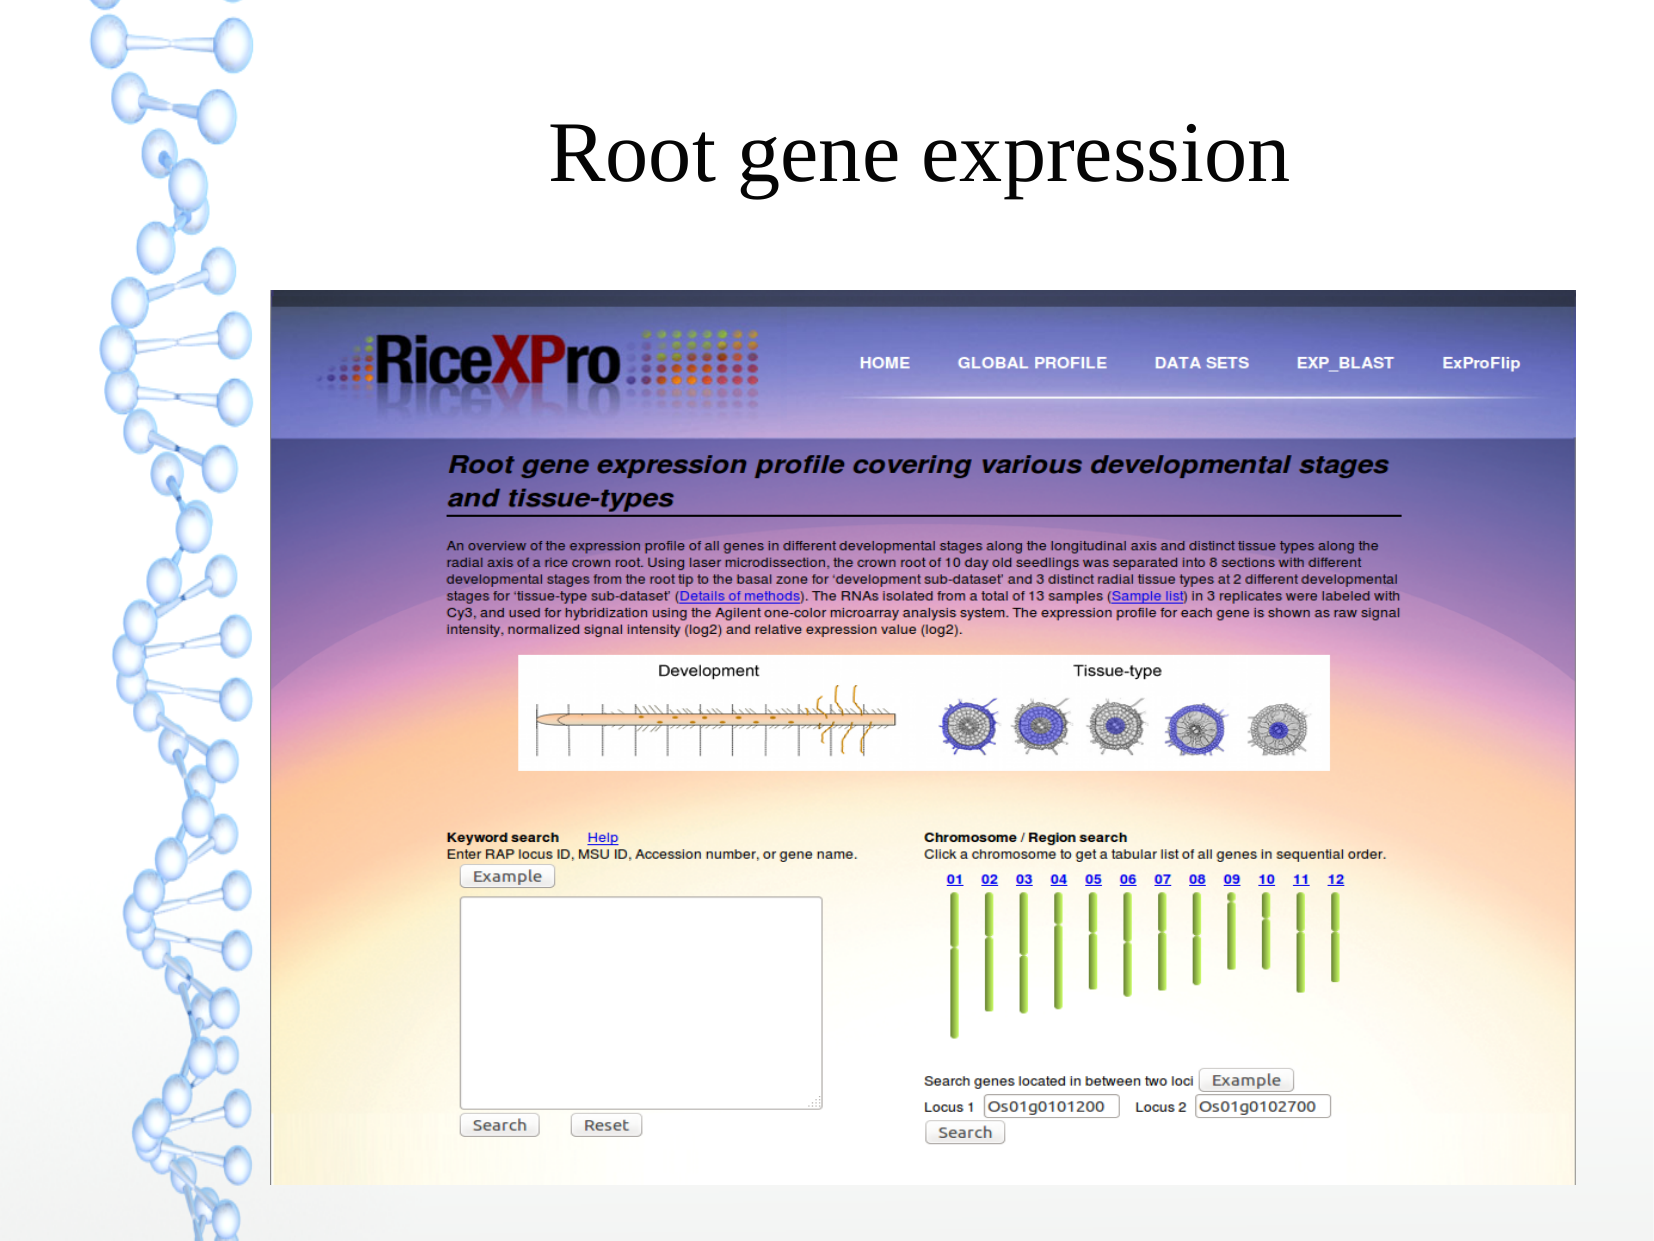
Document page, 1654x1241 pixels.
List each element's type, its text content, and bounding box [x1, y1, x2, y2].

title Root gene expression [269, 49, 1571, 257]
picture [0, 0, 1654, 1241]
